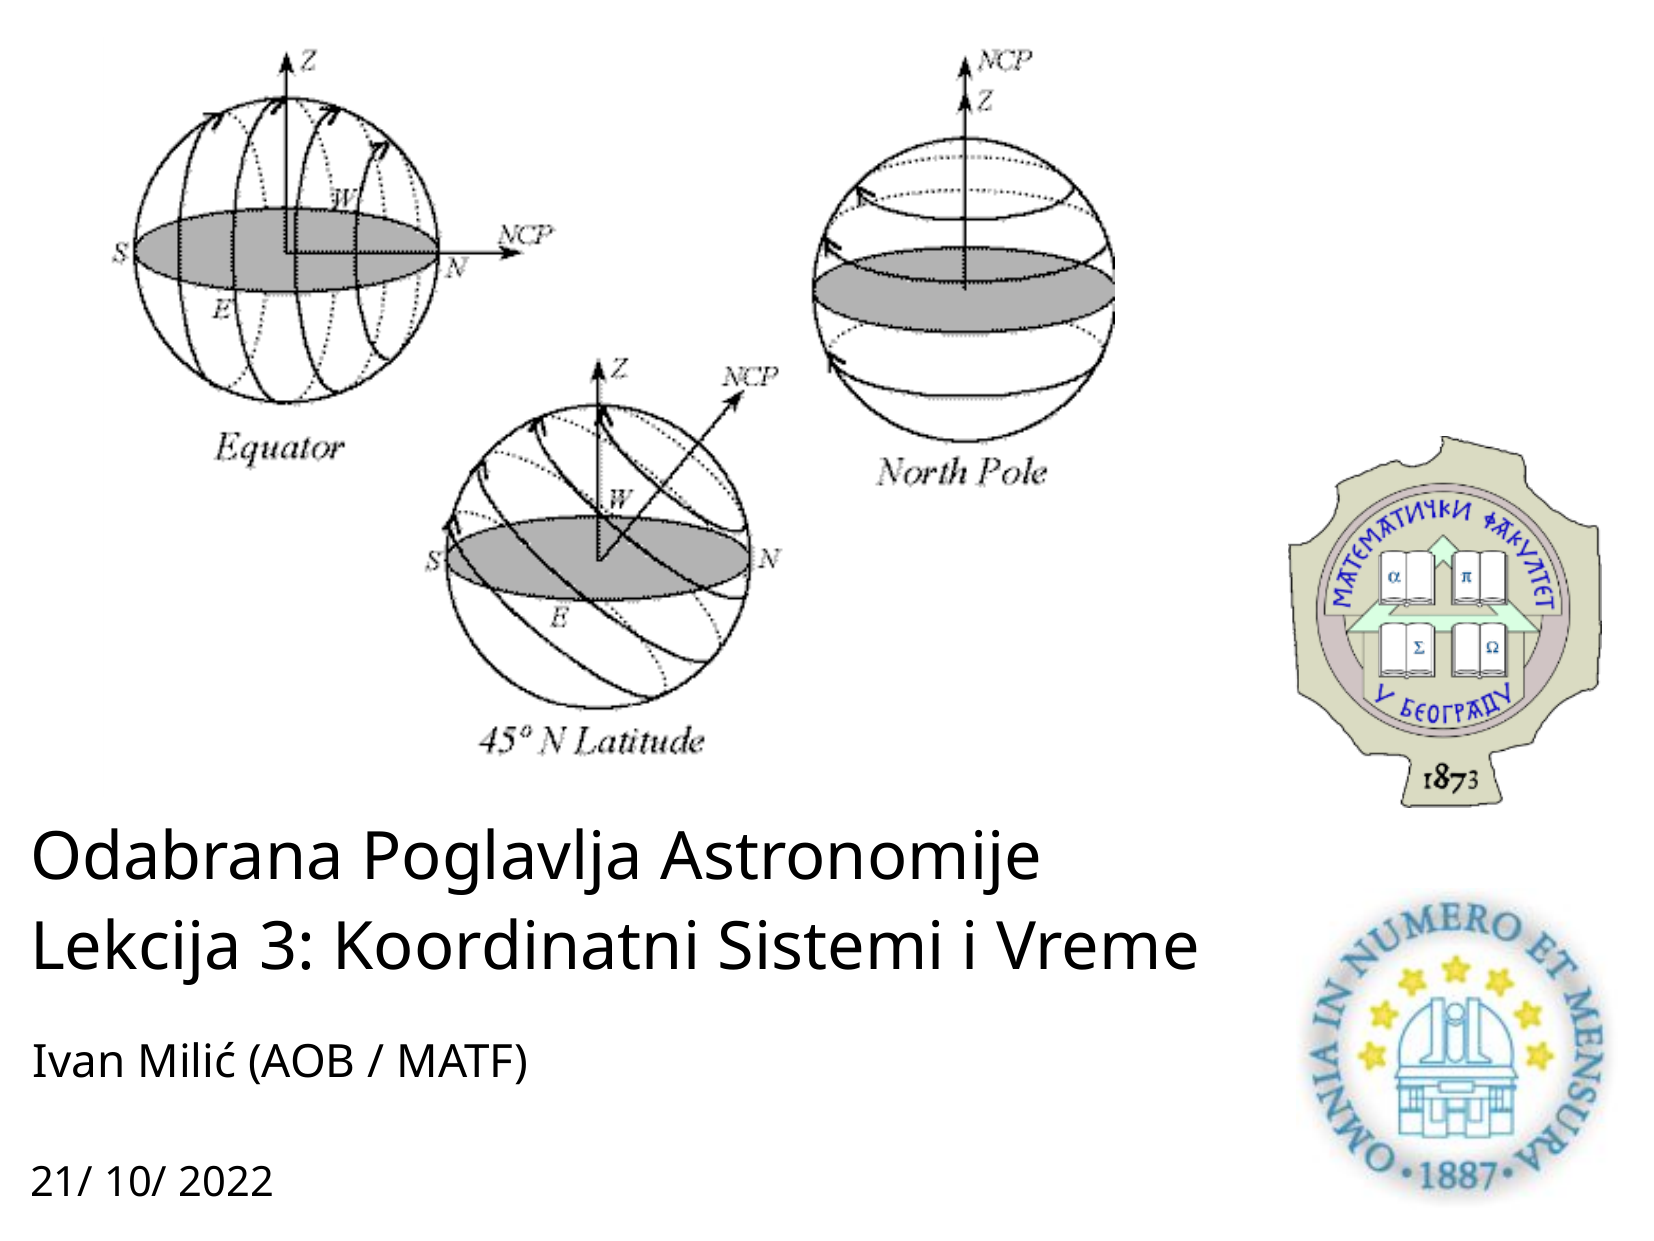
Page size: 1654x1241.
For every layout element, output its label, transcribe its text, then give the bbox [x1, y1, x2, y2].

picture [1288, 436, 1602, 808]
picture [1296, 888, 1618, 1210]
text_box Ivan Milić (AOB / MATF) [18, 1021, 1296, 1129]
picture [102, 37, 1115, 797]
subtitle 21/ 10/ 2022 [30, 1130, 1531, 1231]
text_box Odabrana Poglavlja Astronomije Lekcija 3: Koordinatni Sistemi i Vreme [30, 777, 1596, 1020]
